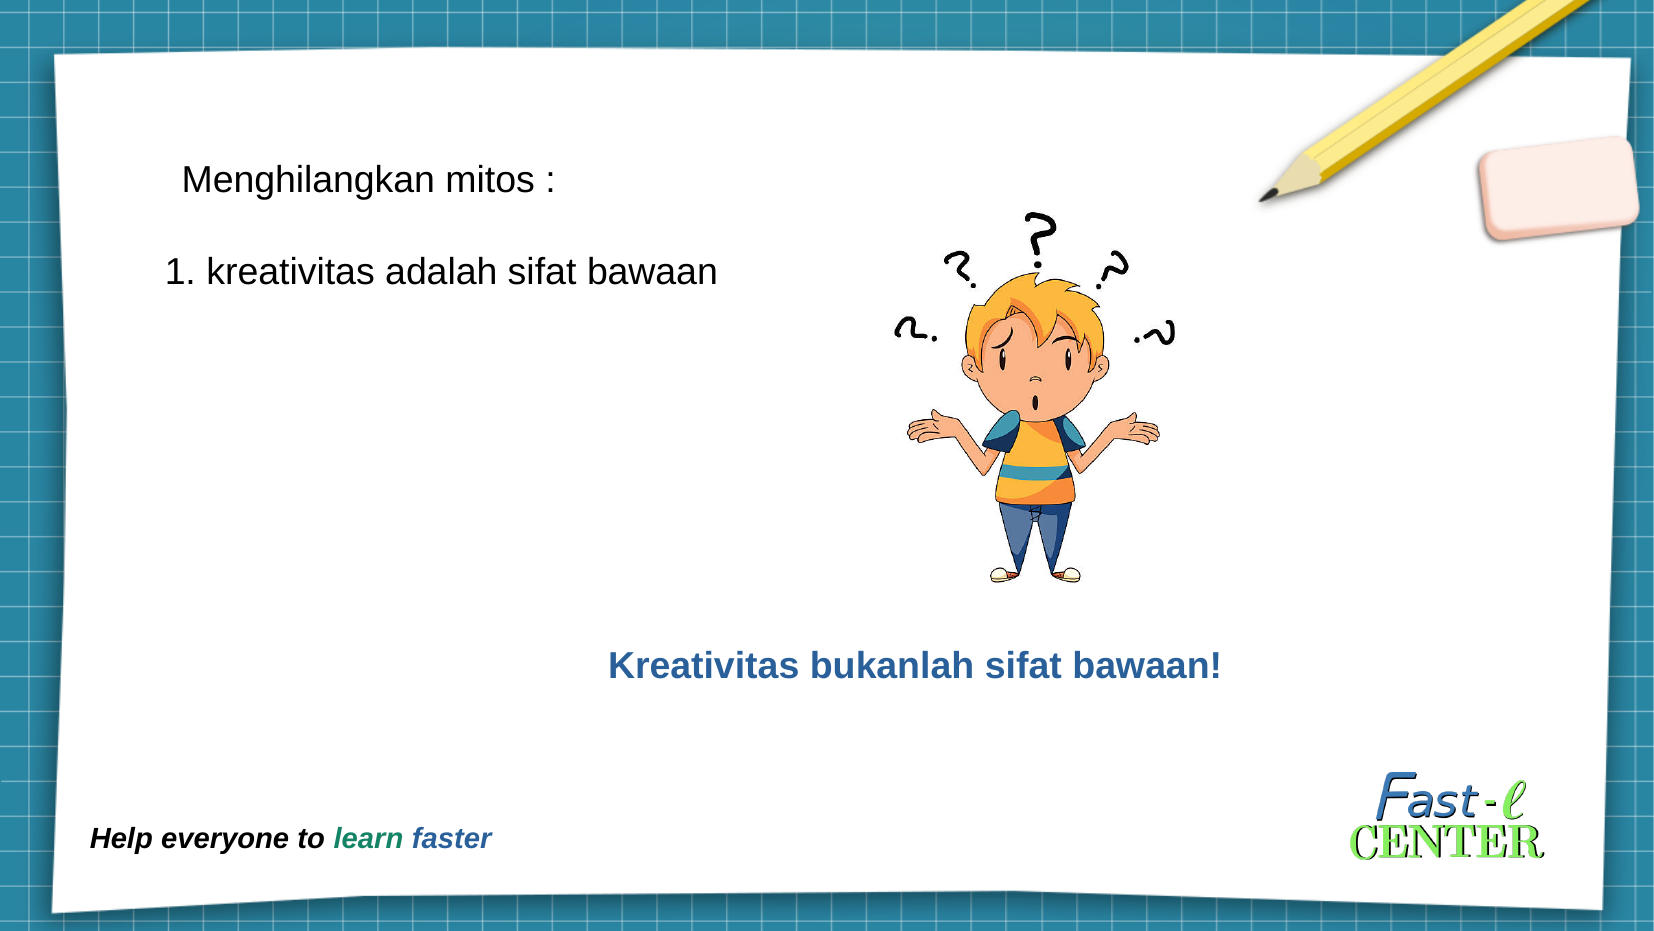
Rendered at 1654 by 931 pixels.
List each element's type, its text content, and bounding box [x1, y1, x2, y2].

text_box Kreativitas bukanlah sifat bawaan! [593, 637, 1238, 695]
text_box Help everyone to learn faster [75, 814, 507, 863]
picture [0, 0, 1654, 931]
text_box Menghilangkan mitos : [166, 151, 629, 209]
text_box 1. kreativitas adalah sifat bawaan [150, 243, 758, 301]
